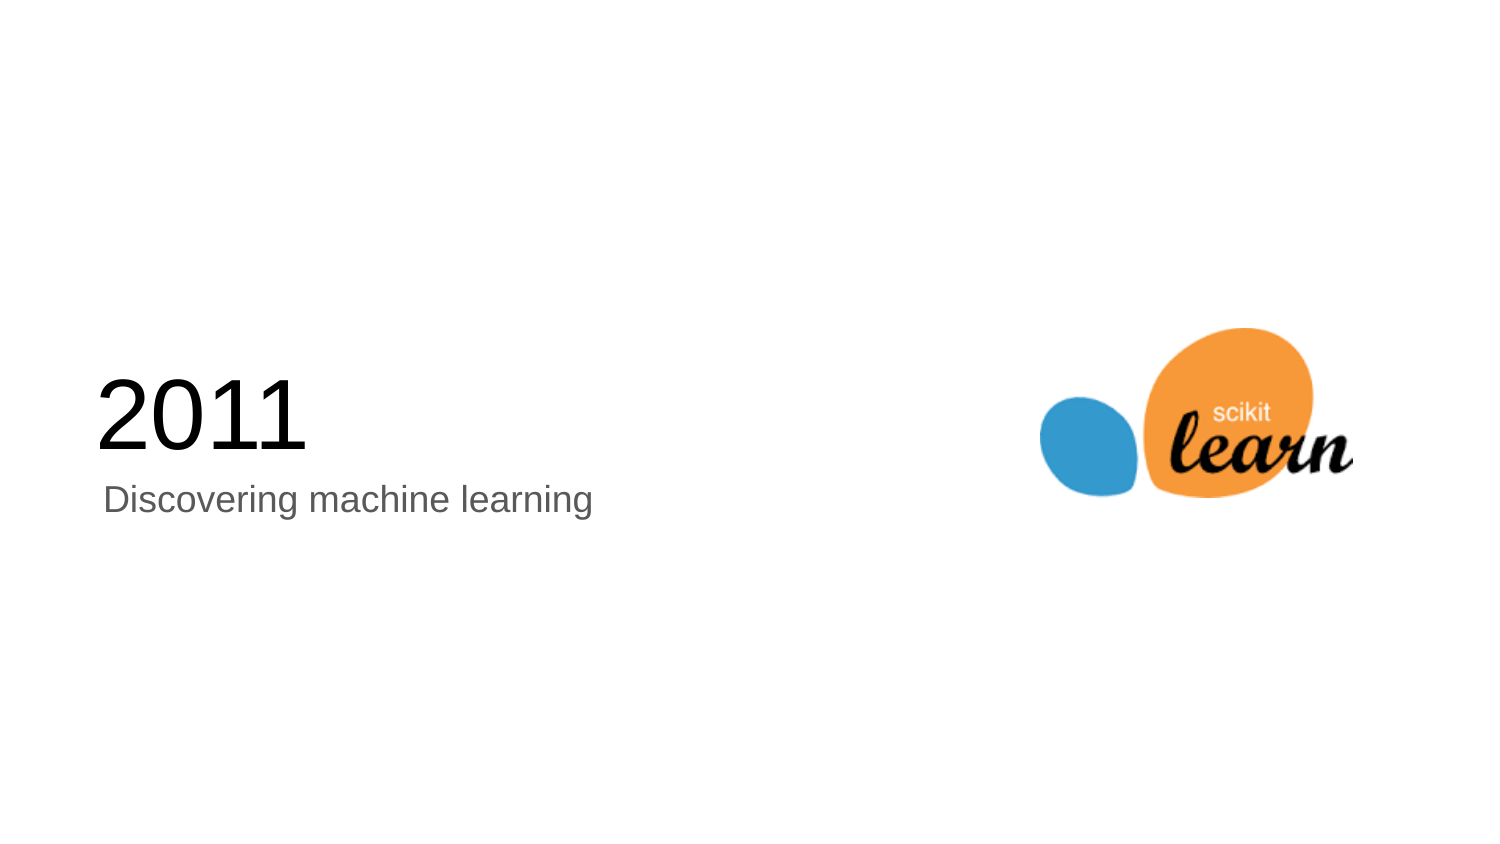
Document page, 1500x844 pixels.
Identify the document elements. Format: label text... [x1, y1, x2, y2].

subtitle Discovering machine learning [88, 459, 698, 663]
title 2011 [80, 73, 1125, 745]
picture [1040, 328, 1353, 498]
